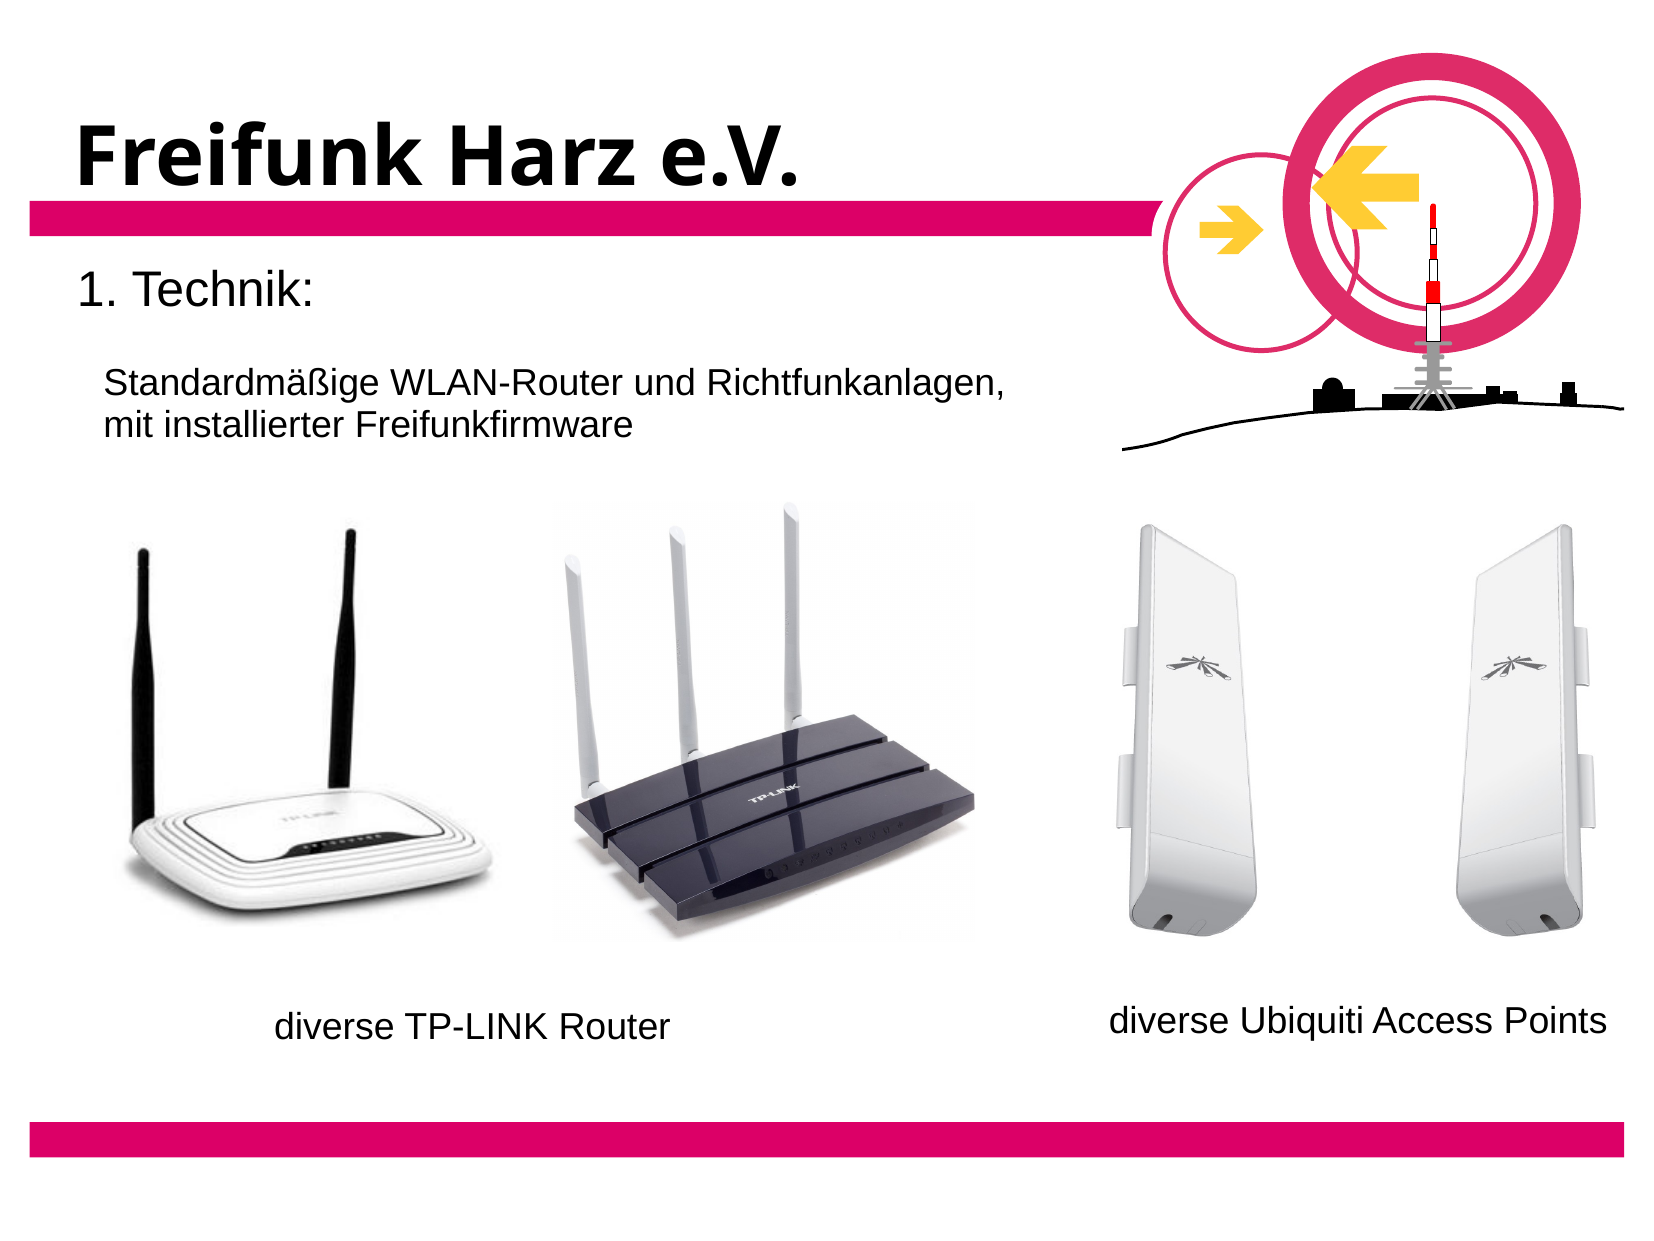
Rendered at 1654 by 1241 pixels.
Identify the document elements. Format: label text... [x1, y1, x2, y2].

text_box diverse TP-LINK Router [88, 998, 857, 1055]
picture [552, 501, 975, 942]
text_box Standardmäßige WLAN-Router und Richtfunkanlagen, mit installierter Freifunkfirmware [88, 354, 1123, 454]
picture [81, 494, 532, 945]
subtitle 1. Technik: [76, 230, 697, 349]
picture [1088, 500, 1270, 957]
text_box diverse Ubiquiti Access Points [1092, 992, 1625, 1092]
picture [1442, 500, 1625, 957]
